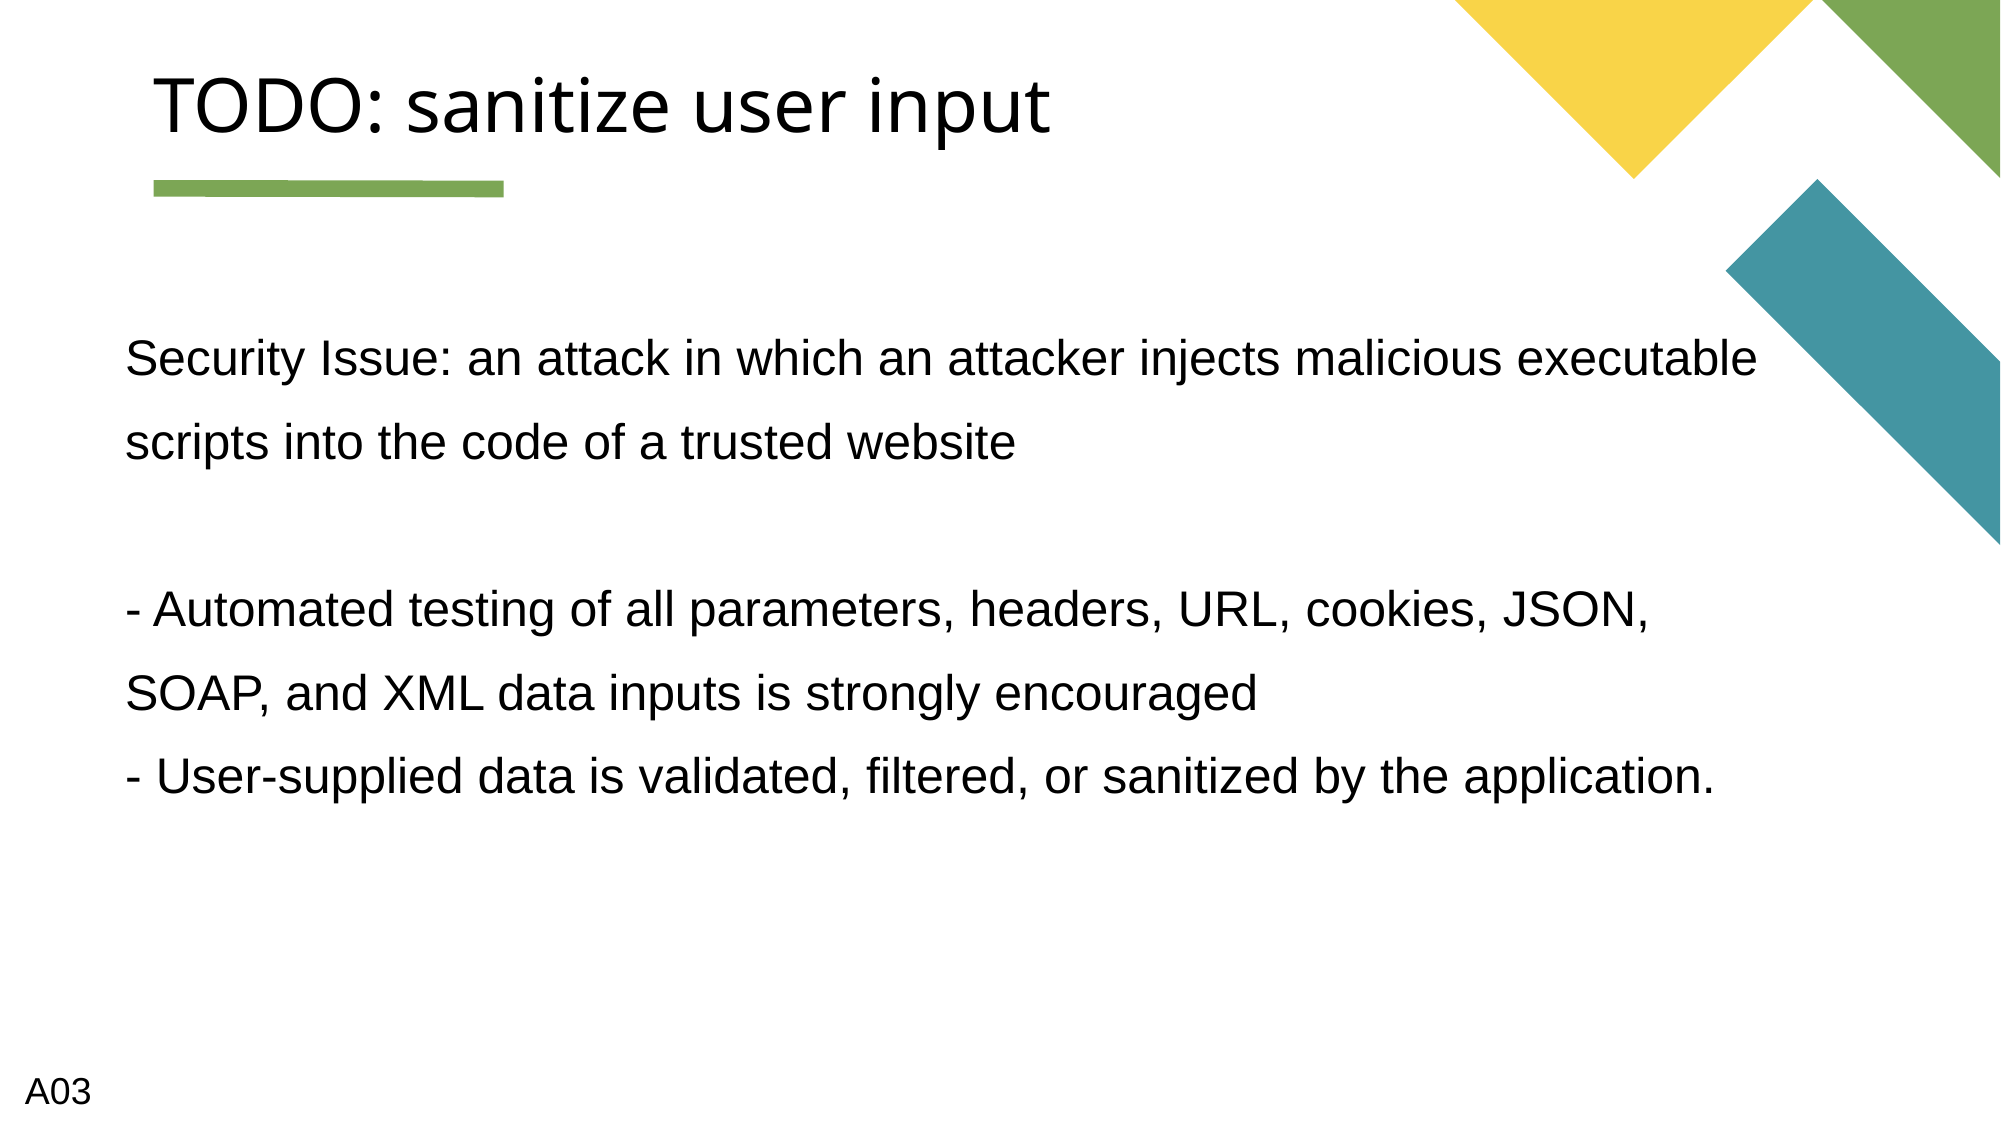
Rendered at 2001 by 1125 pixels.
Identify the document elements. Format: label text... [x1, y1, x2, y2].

title TODO: sanitize user input [153, 16, 1406, 191]
text_box Security Issue: an attack in which an attacker injects malicious executable scripts into the code of a trusted website - Automated testing of all parameters, headers, URL, cookies, JSON, SOAP, and XML data inputs is strongly encouraged - User-supplied data is validated, filtered, or sanitized by the application. [110, 295, 1808, 812]
text_box A03 [10, 1062, 107, 1120]
